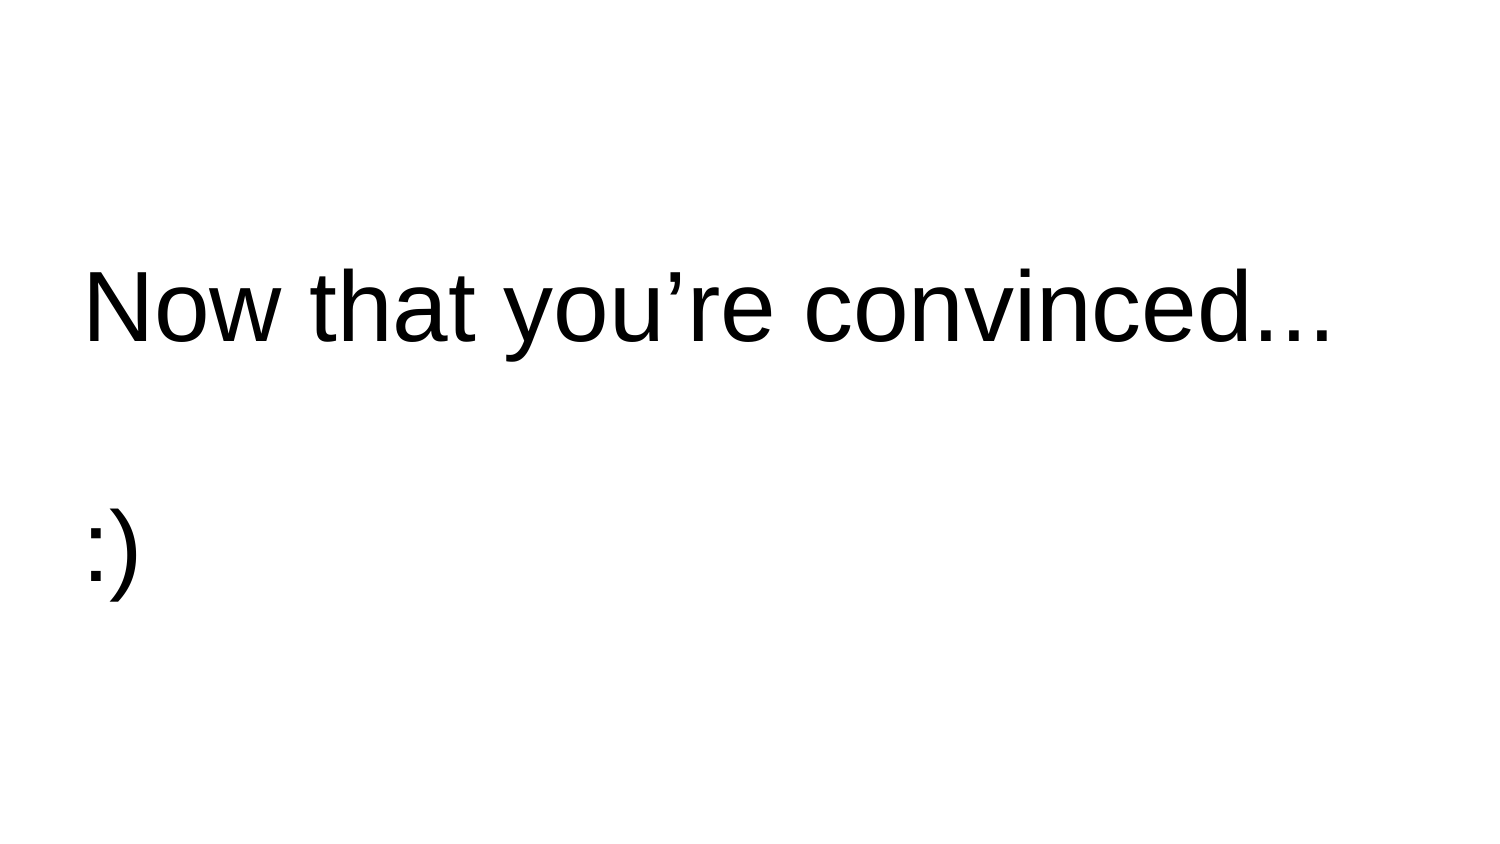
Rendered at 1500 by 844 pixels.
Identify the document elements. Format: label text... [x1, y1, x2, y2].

title Now that you’re convinced... :) [67, 44, 1433, 799]
